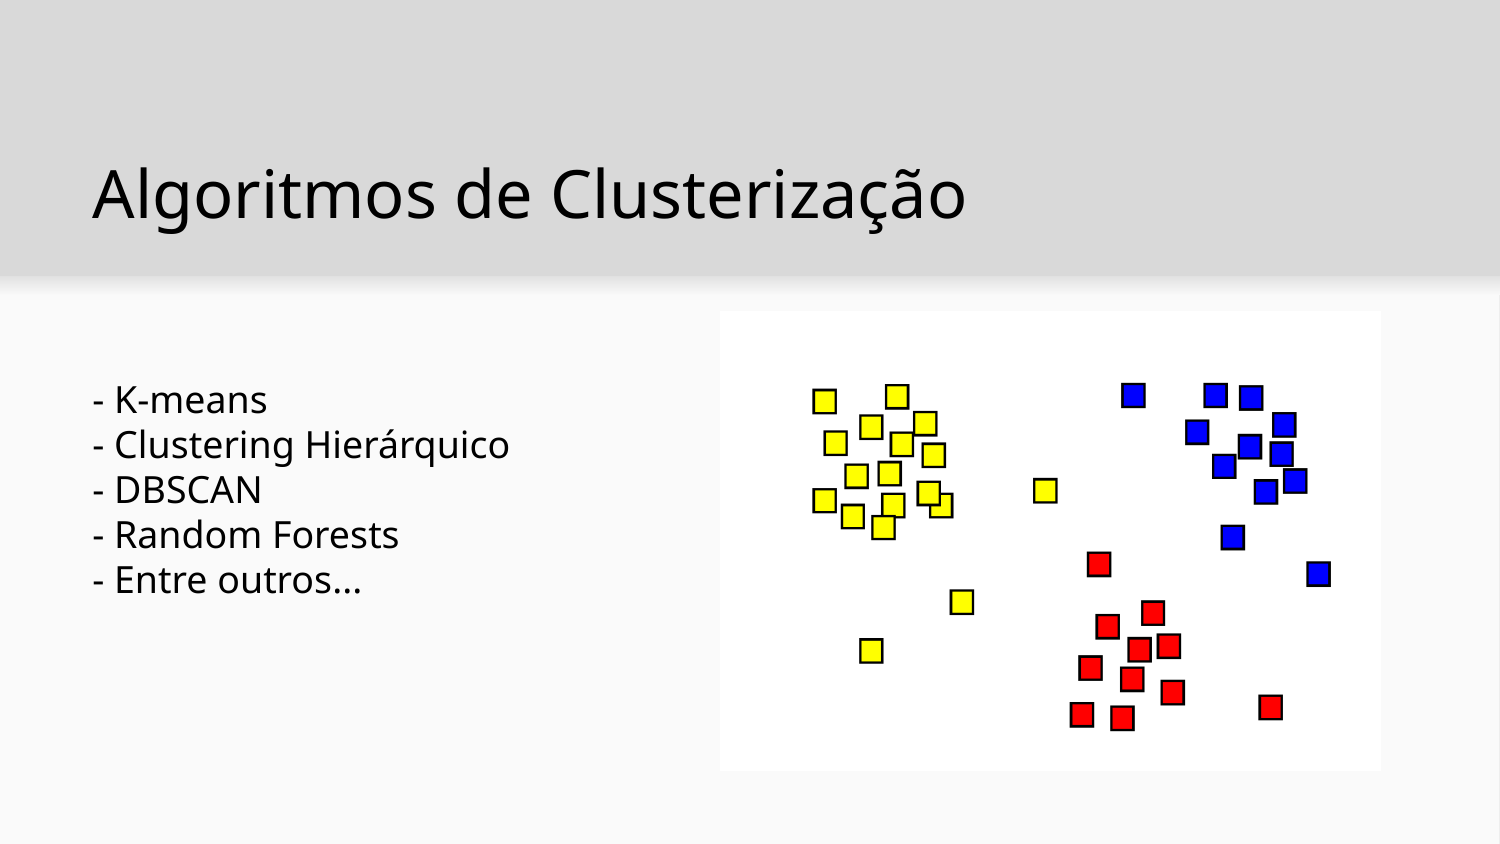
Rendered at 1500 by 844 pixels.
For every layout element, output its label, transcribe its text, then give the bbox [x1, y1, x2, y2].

list - K-means - Clustering Hierárquico - DBSCAN - Random Forests - Entre outros... [77, 361, 683, 757]
picture [720, 311, 1381, 771]
title Algoritmos de Clusterização [77, 121, 1427, 248]
